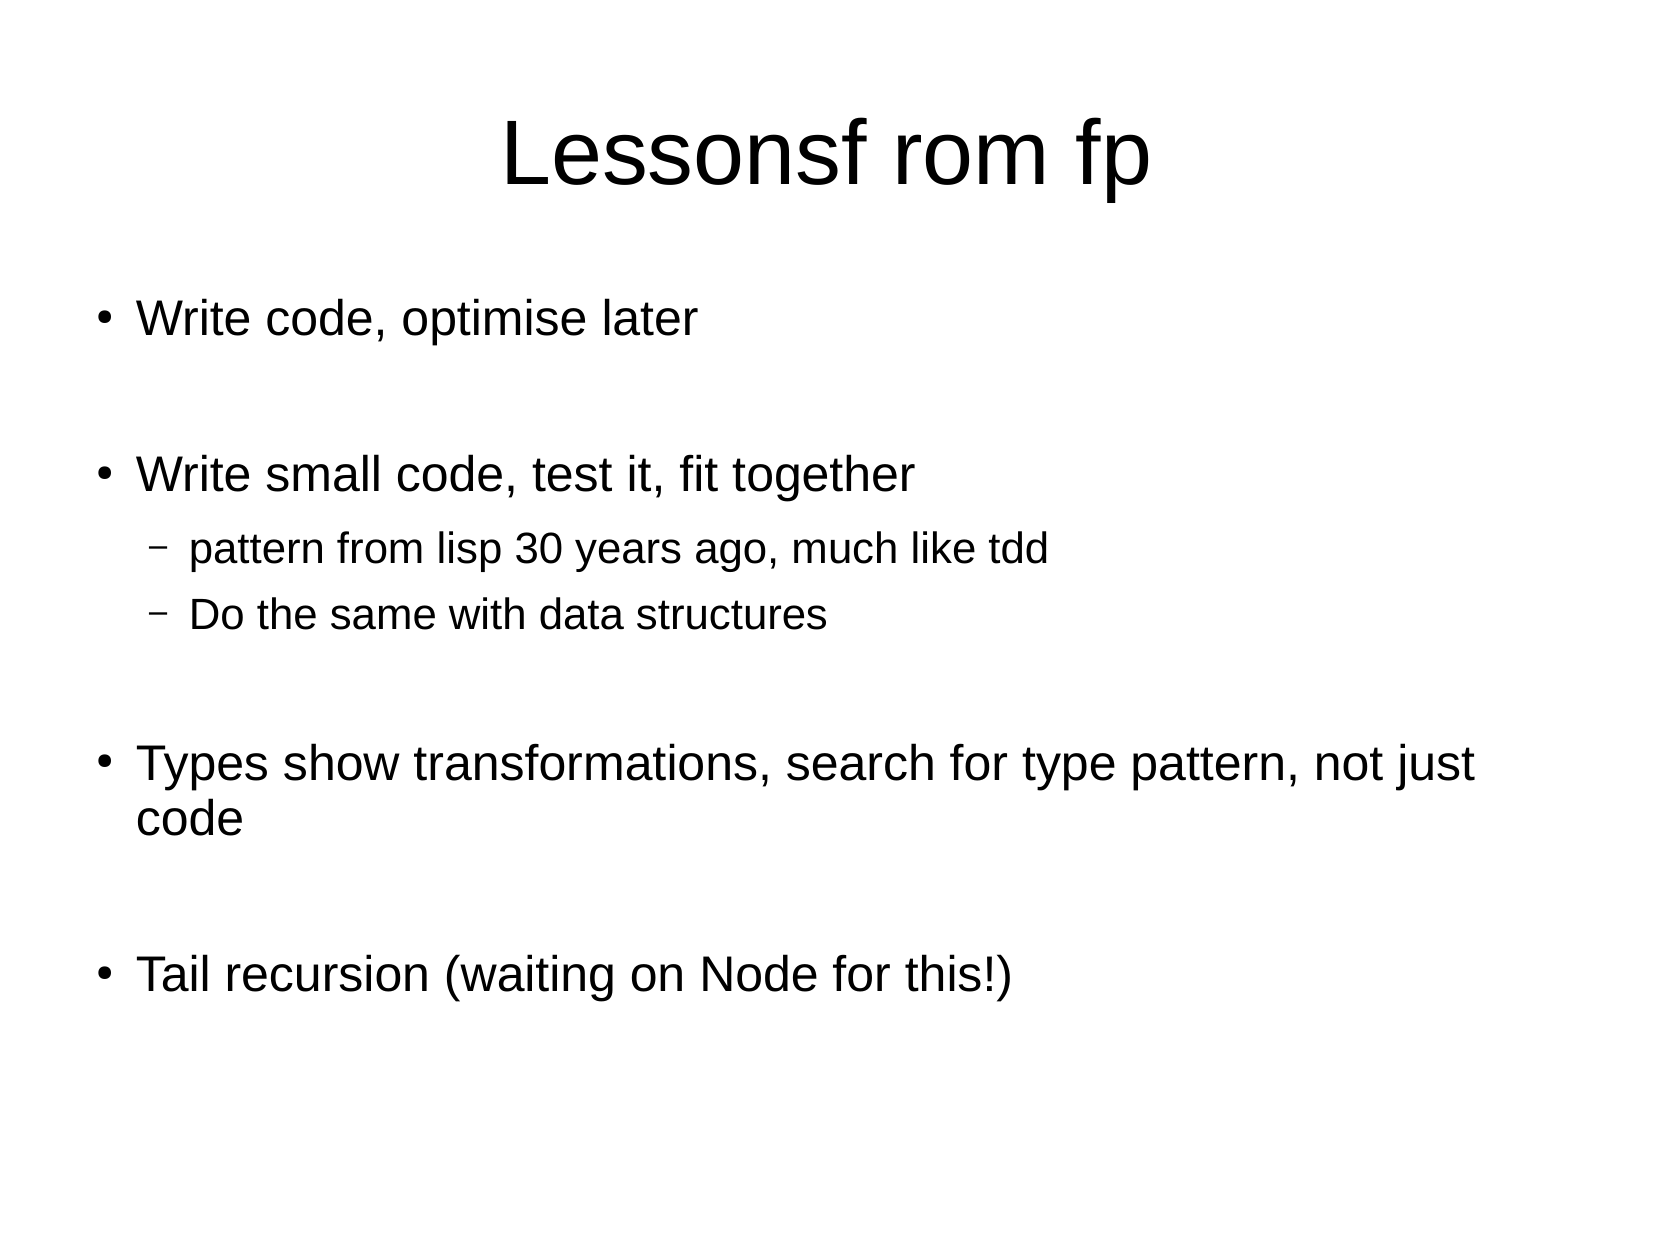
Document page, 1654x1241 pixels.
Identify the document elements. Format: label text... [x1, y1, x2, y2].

title Lessonsf rom fp [82, 49, 1571, 257]
list Write code, optimise later Write small code, test it, fit together pattern from lisp 30 years ago, much like tdd Do the same with data structures Types show transformations, search for type pattern, not just code Tail recursion (waiting on Node for this!) [82, 290, 1571, 1010]
